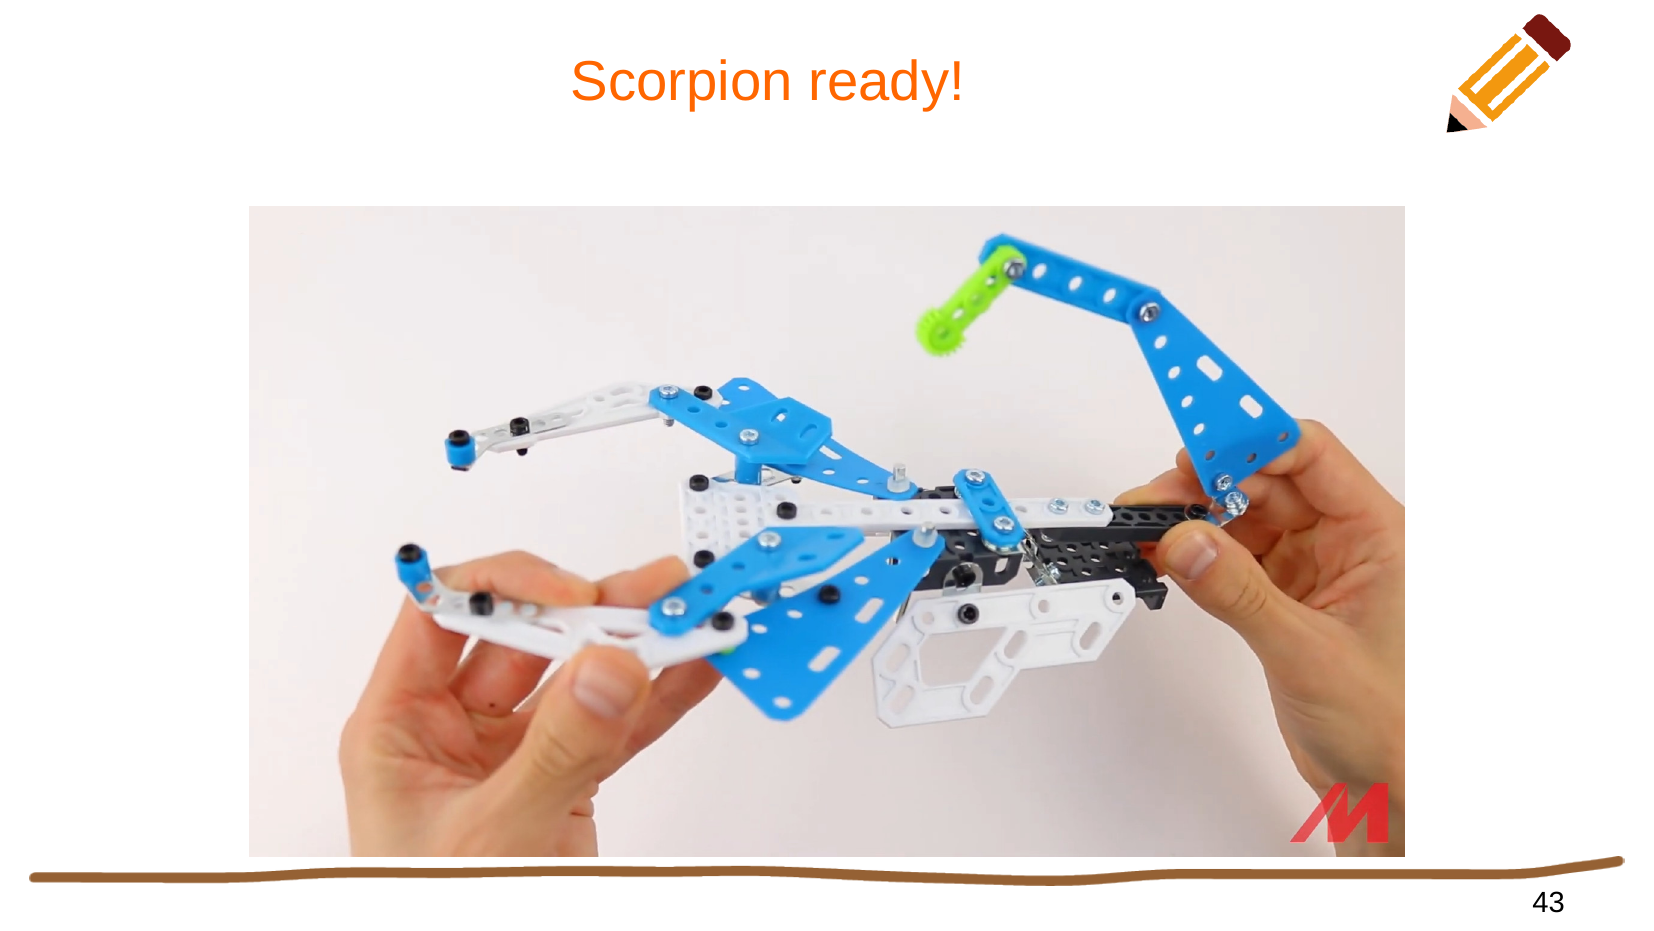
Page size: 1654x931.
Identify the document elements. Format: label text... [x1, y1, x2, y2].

picture [1446, 14, 1571, 133]
title Scorpion ready! [88, 29, 1447, 133]
picture [29, 206, 1625, 886]
